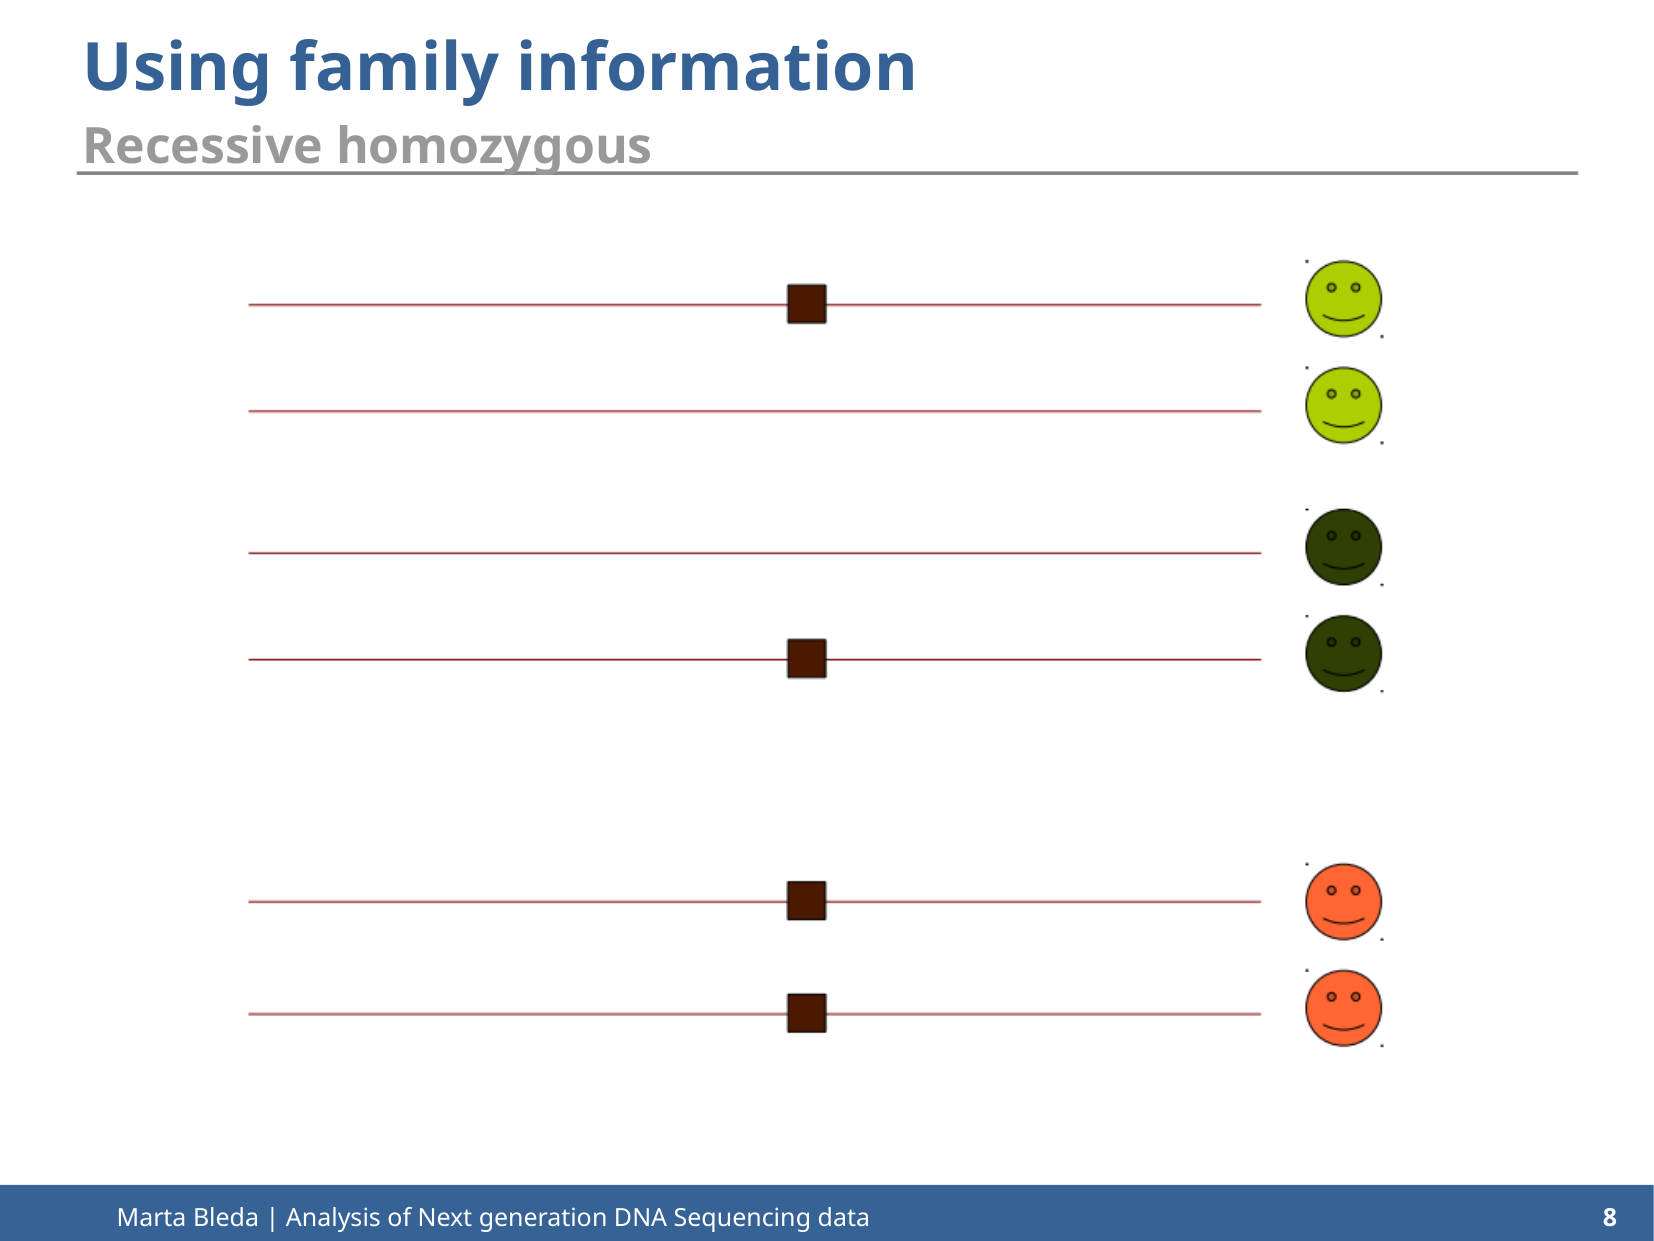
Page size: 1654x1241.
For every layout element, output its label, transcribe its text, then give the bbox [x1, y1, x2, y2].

picture [205, 218, 1448, 1127]
picture [551, 170, 1580, 175]
picture [74, 170, 505, 175]
picture [512, 170, 540, 175]
title Using family information Recessive homozygous [82, 31, 1571, 166]
